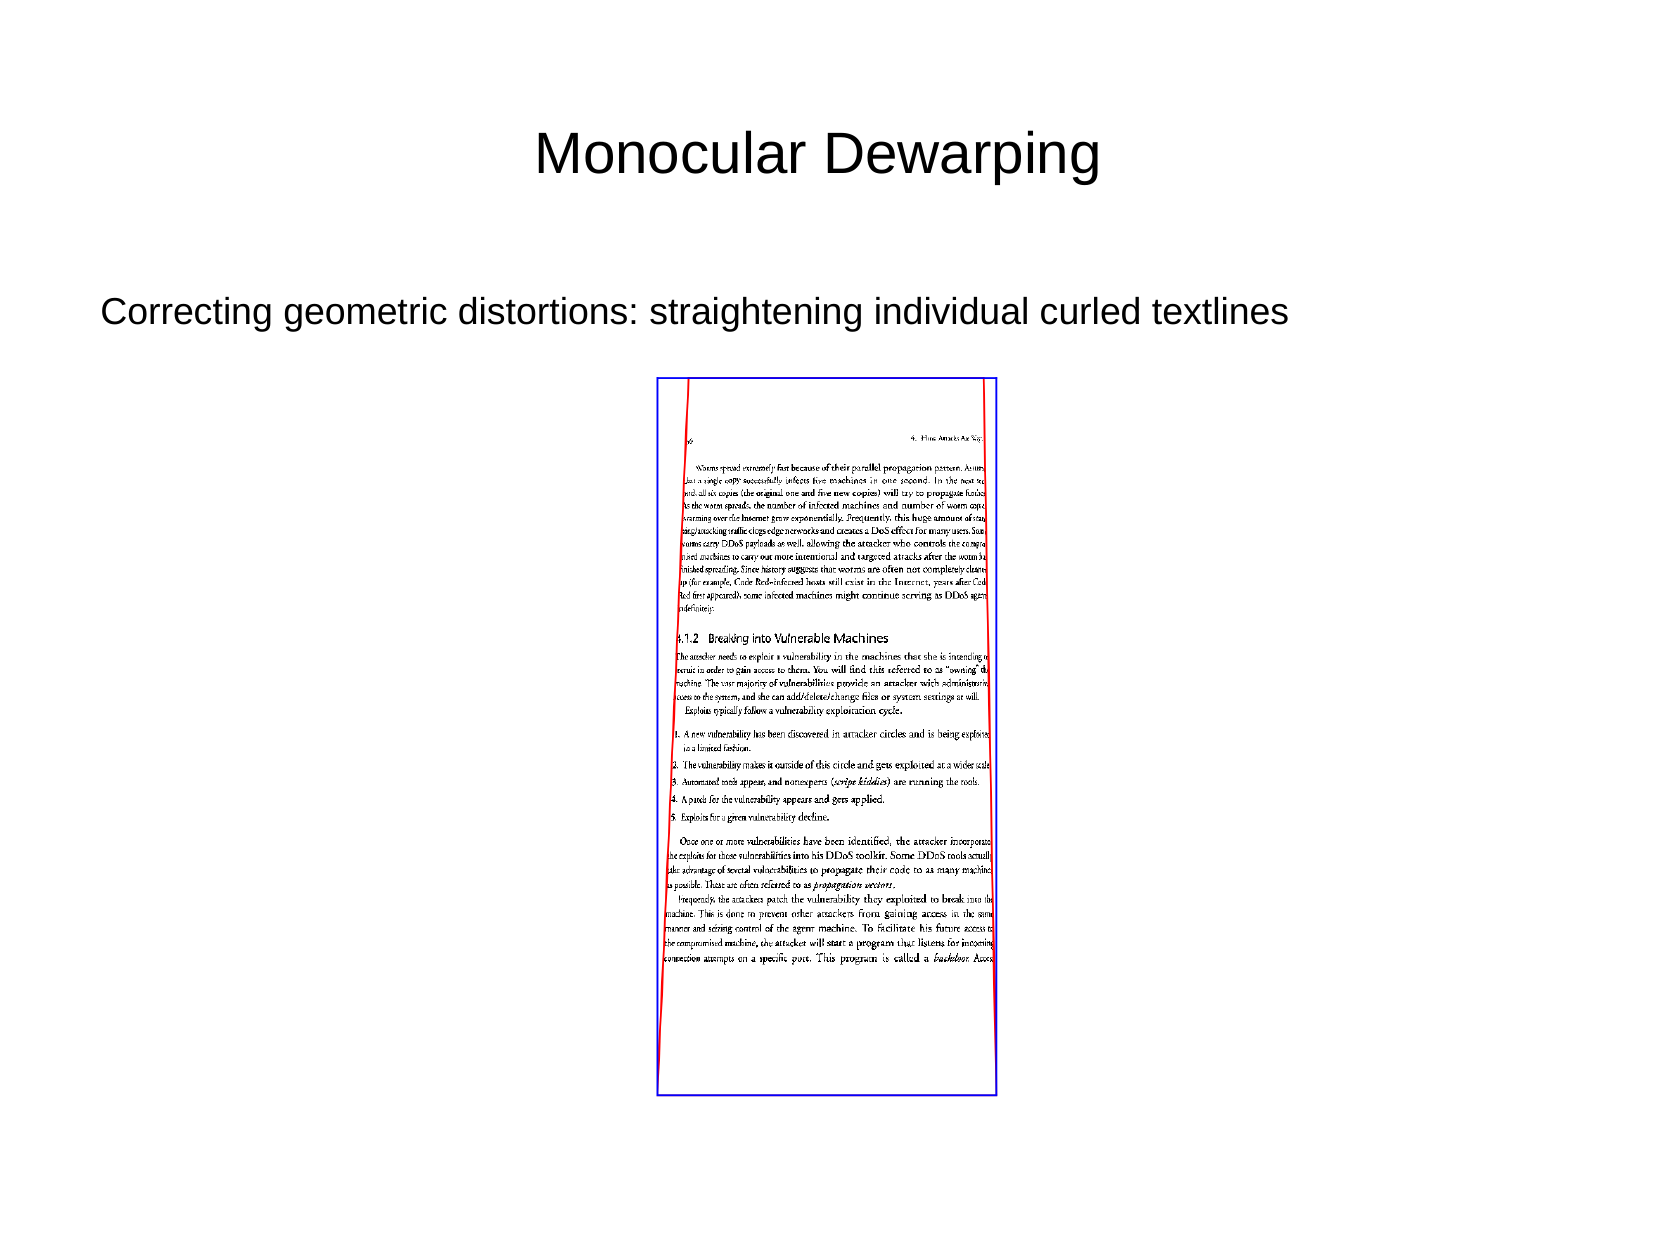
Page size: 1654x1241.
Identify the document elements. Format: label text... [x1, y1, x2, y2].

title Monocular Dewarping [82, 49, 1571, 257]
picture [533, 374, 1059, 1099]
list Correcting geometric distortions: straightening individual curled textlines [82, 290, 1571, 1109]
